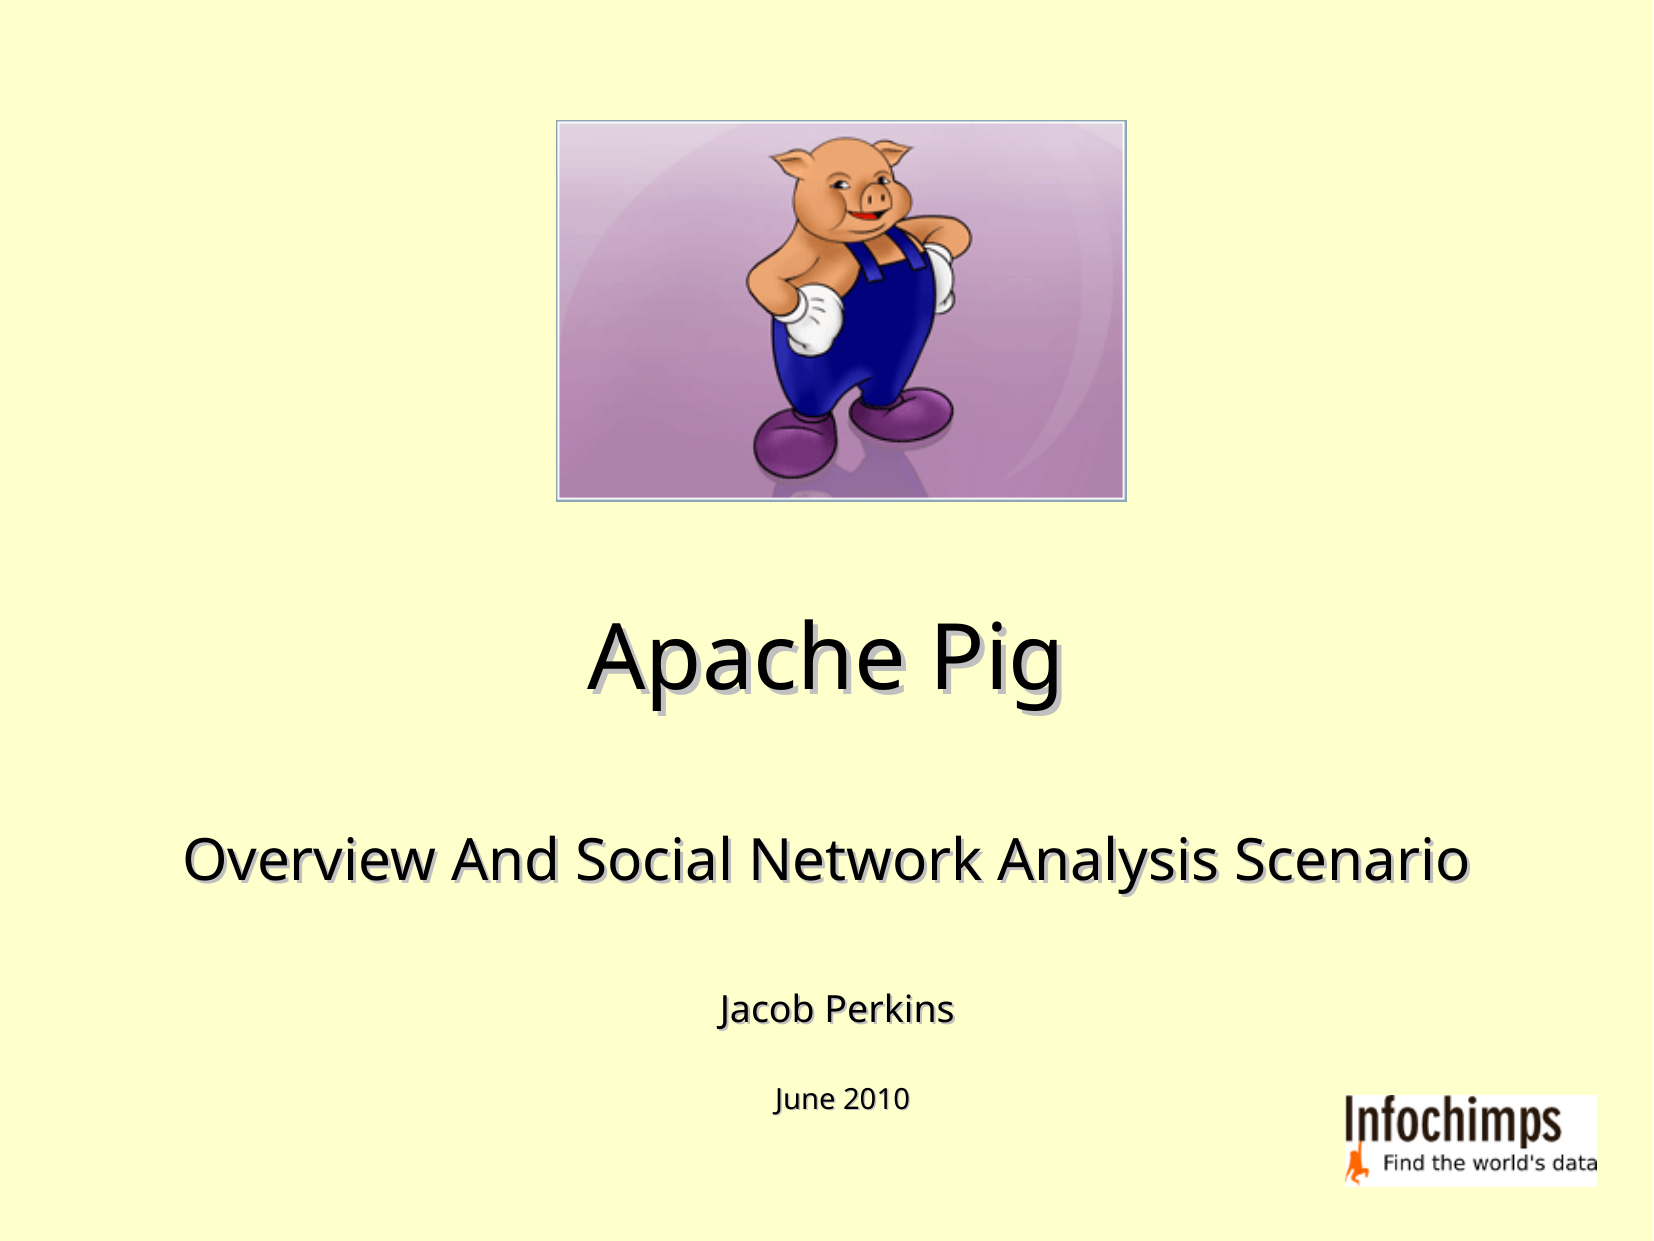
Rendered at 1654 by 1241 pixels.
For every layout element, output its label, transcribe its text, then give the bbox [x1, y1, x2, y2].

subtitle Apache Pig Overview And Social Network Analysis Scenario [82, 222, 1571, 1241]
picture [1345, 1095, 1597, 1187]
text_box Jacob Perkins June 2010 [705, 975, 978, 1119]
picture [556, 120, 1127, 502]
